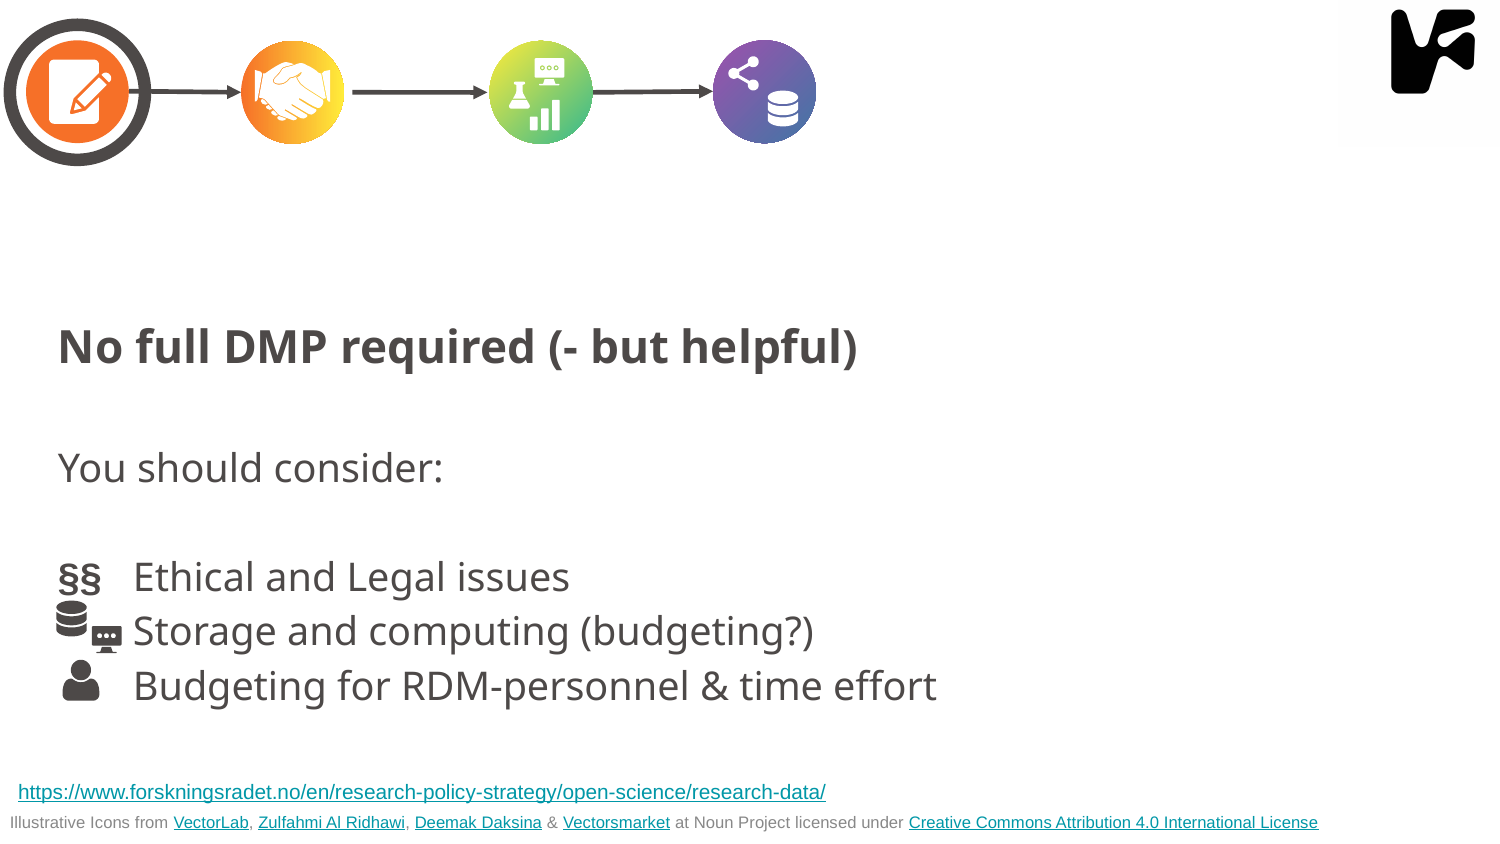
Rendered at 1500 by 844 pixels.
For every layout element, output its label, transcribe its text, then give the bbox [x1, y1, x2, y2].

text_box No full DMP required (- but helpful) You should consider: §§ Ethical and Legal issues Storage and computing (budgeting?) Budgeting for RDM-personnel & time effort [42, 294, 1458, 763]
text_box [489, 40, 593, 144]
text_box [241, 40, 344, 144]
text_box [713, 40, 816, 144]
text_box https://www.forskningsradet.no/en/research-policy-strategy/open-science/research-data/ [3, 763, 1480, 819]
text_box No full DMP required (- but helpful) You should consider: §§ Ethical and Legal issues Storage and computing (budgeting?) Budgeting for RDM-personnel & time effort [42, 819, 1458, 844]
text_box [26, 40, 129, 144]
text_box [62, 659, 100, 701]
picture [1338, 0, 1500, 147]
text_box [56, 600, 87, 637]
text_box [91, 626, 122, 654]
